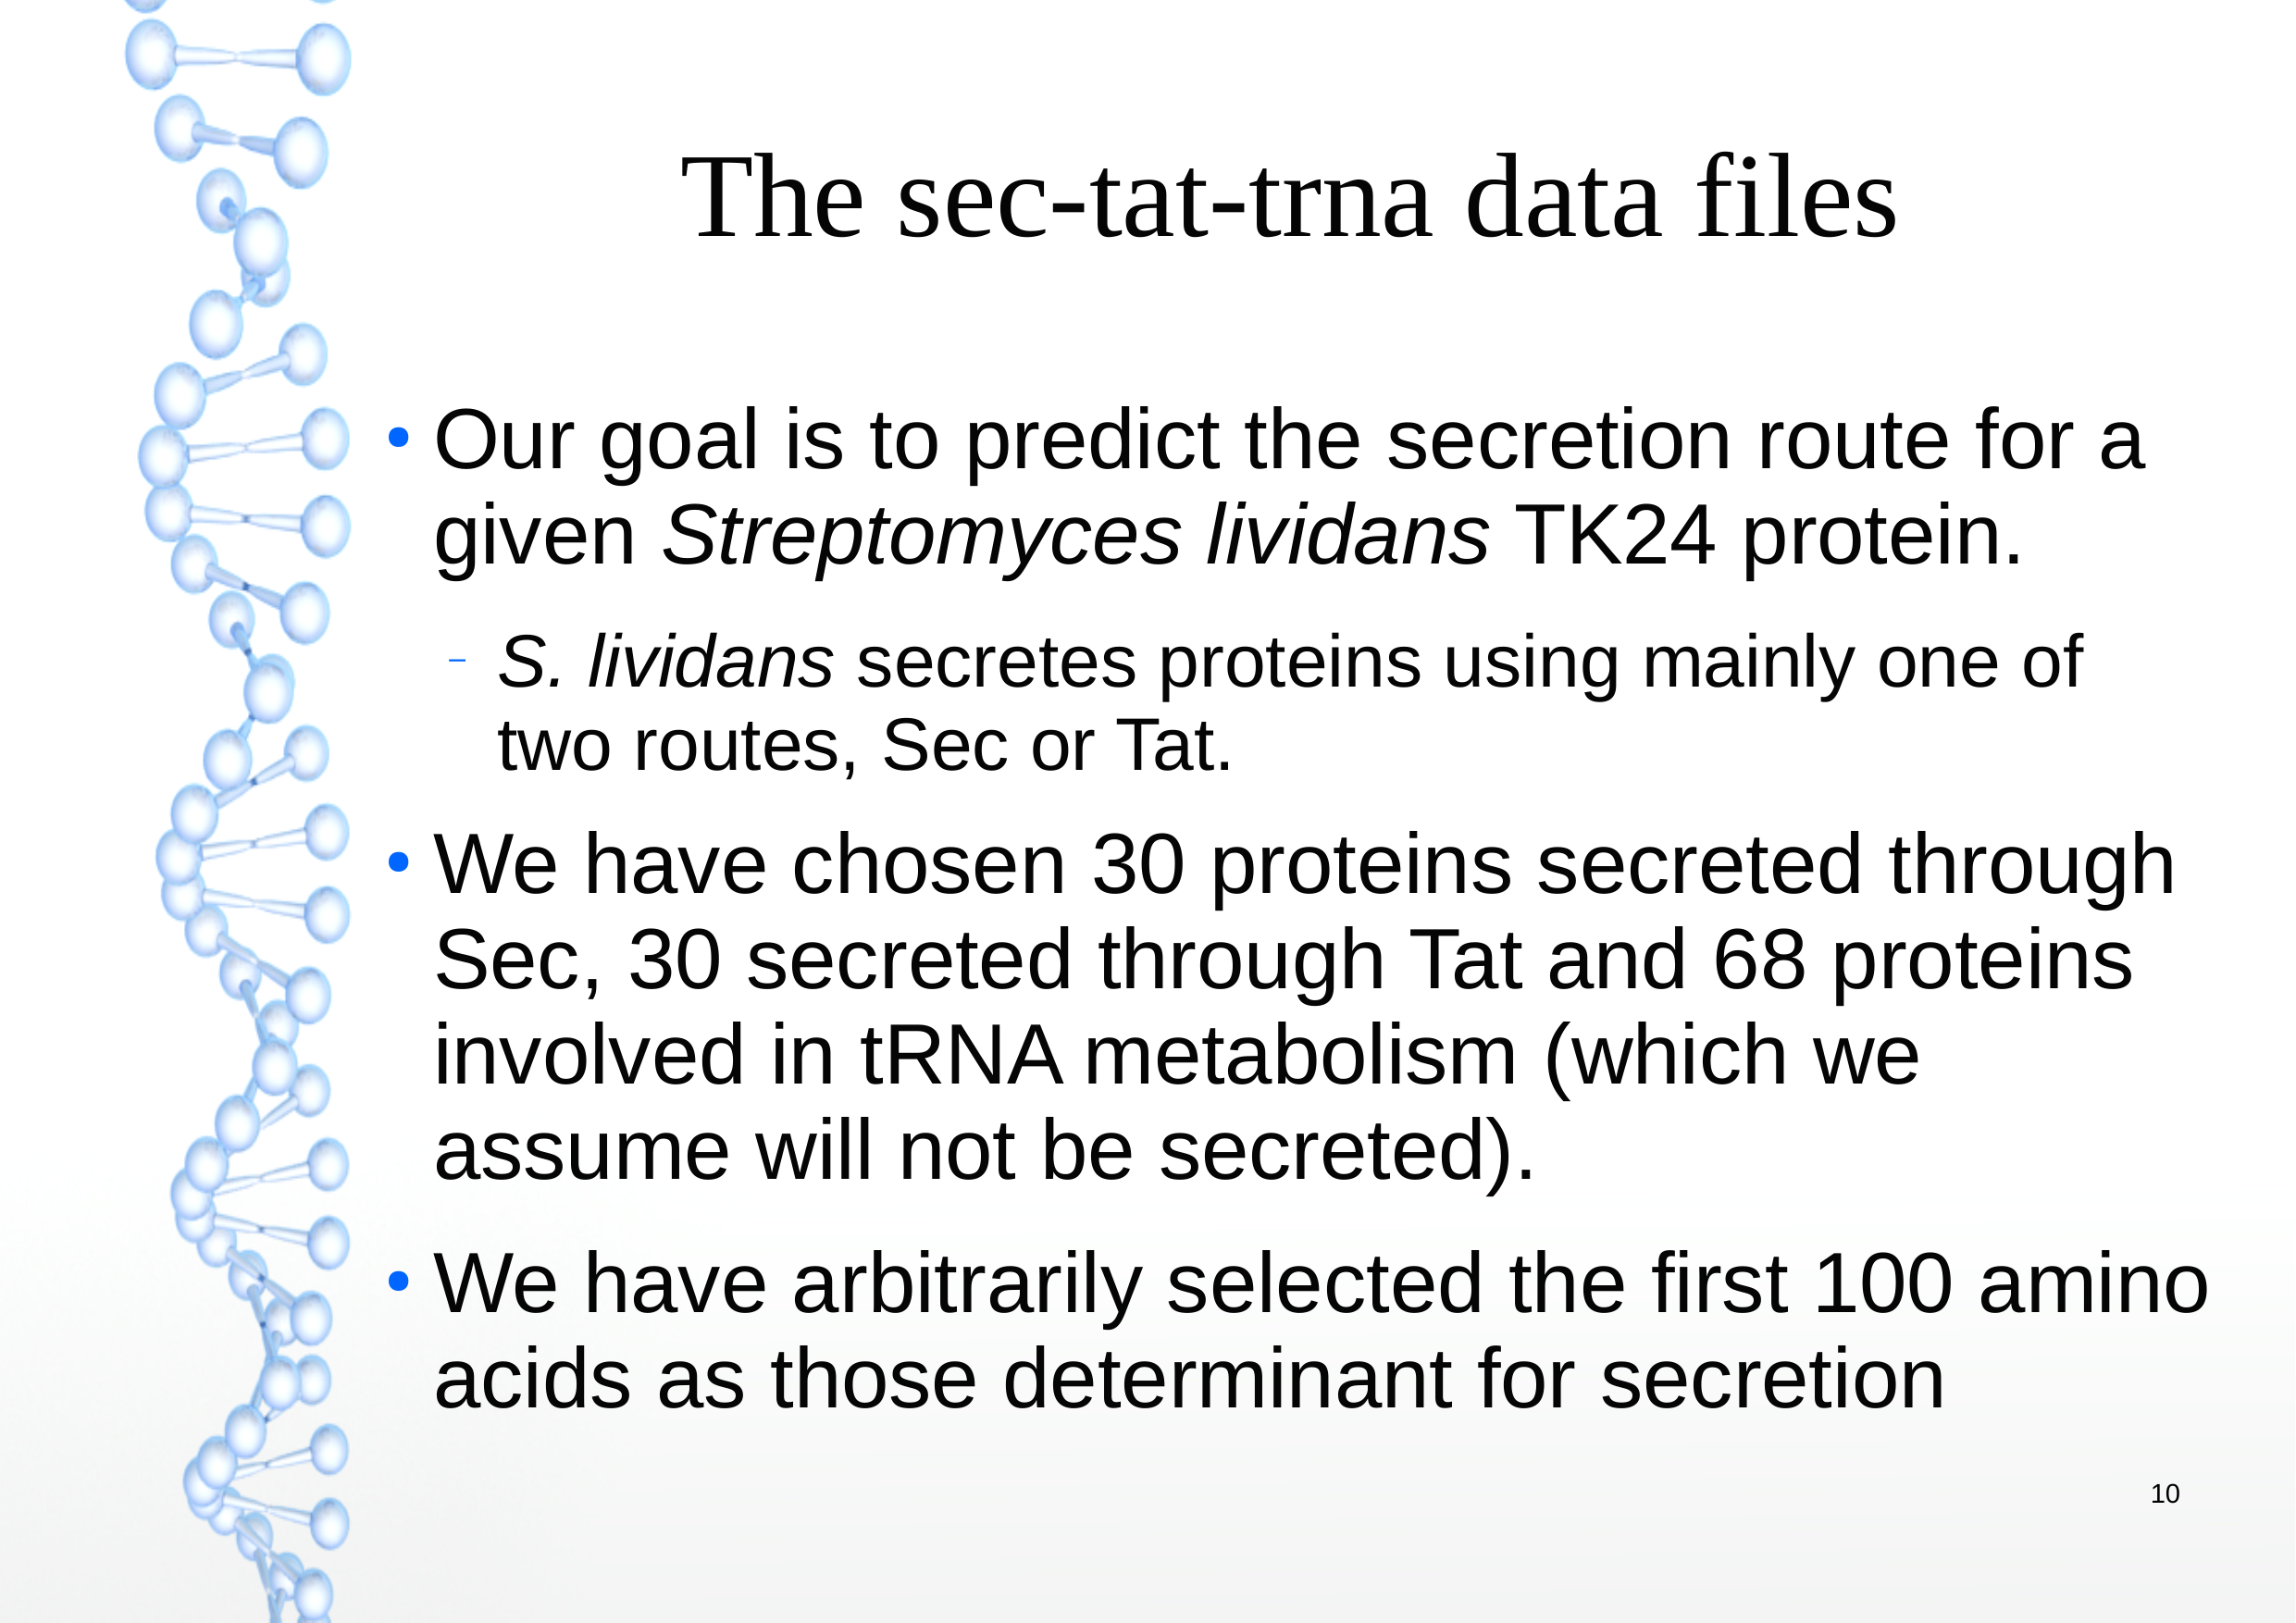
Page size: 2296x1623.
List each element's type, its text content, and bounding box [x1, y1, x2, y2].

list Our goal is to predict the secretion route for a given Streptomyces lividans TK24 protein. S. lividans secretes proteins using mainly one of two routes, Sec or Tat. We have chosen 30 proteins secreted through Sec, 30 secreted through Tat and 68 proteins involved in tRNA metabolism (which we assume will not be secreted). We have arbitrarily selected the first 100 amino acids as those determinant for secretion [368, 391, 2214, 1458]
picture [0, 0, 2296, 1623]
title The sec-tat-trna data files [368, 61, 2214, 330]
